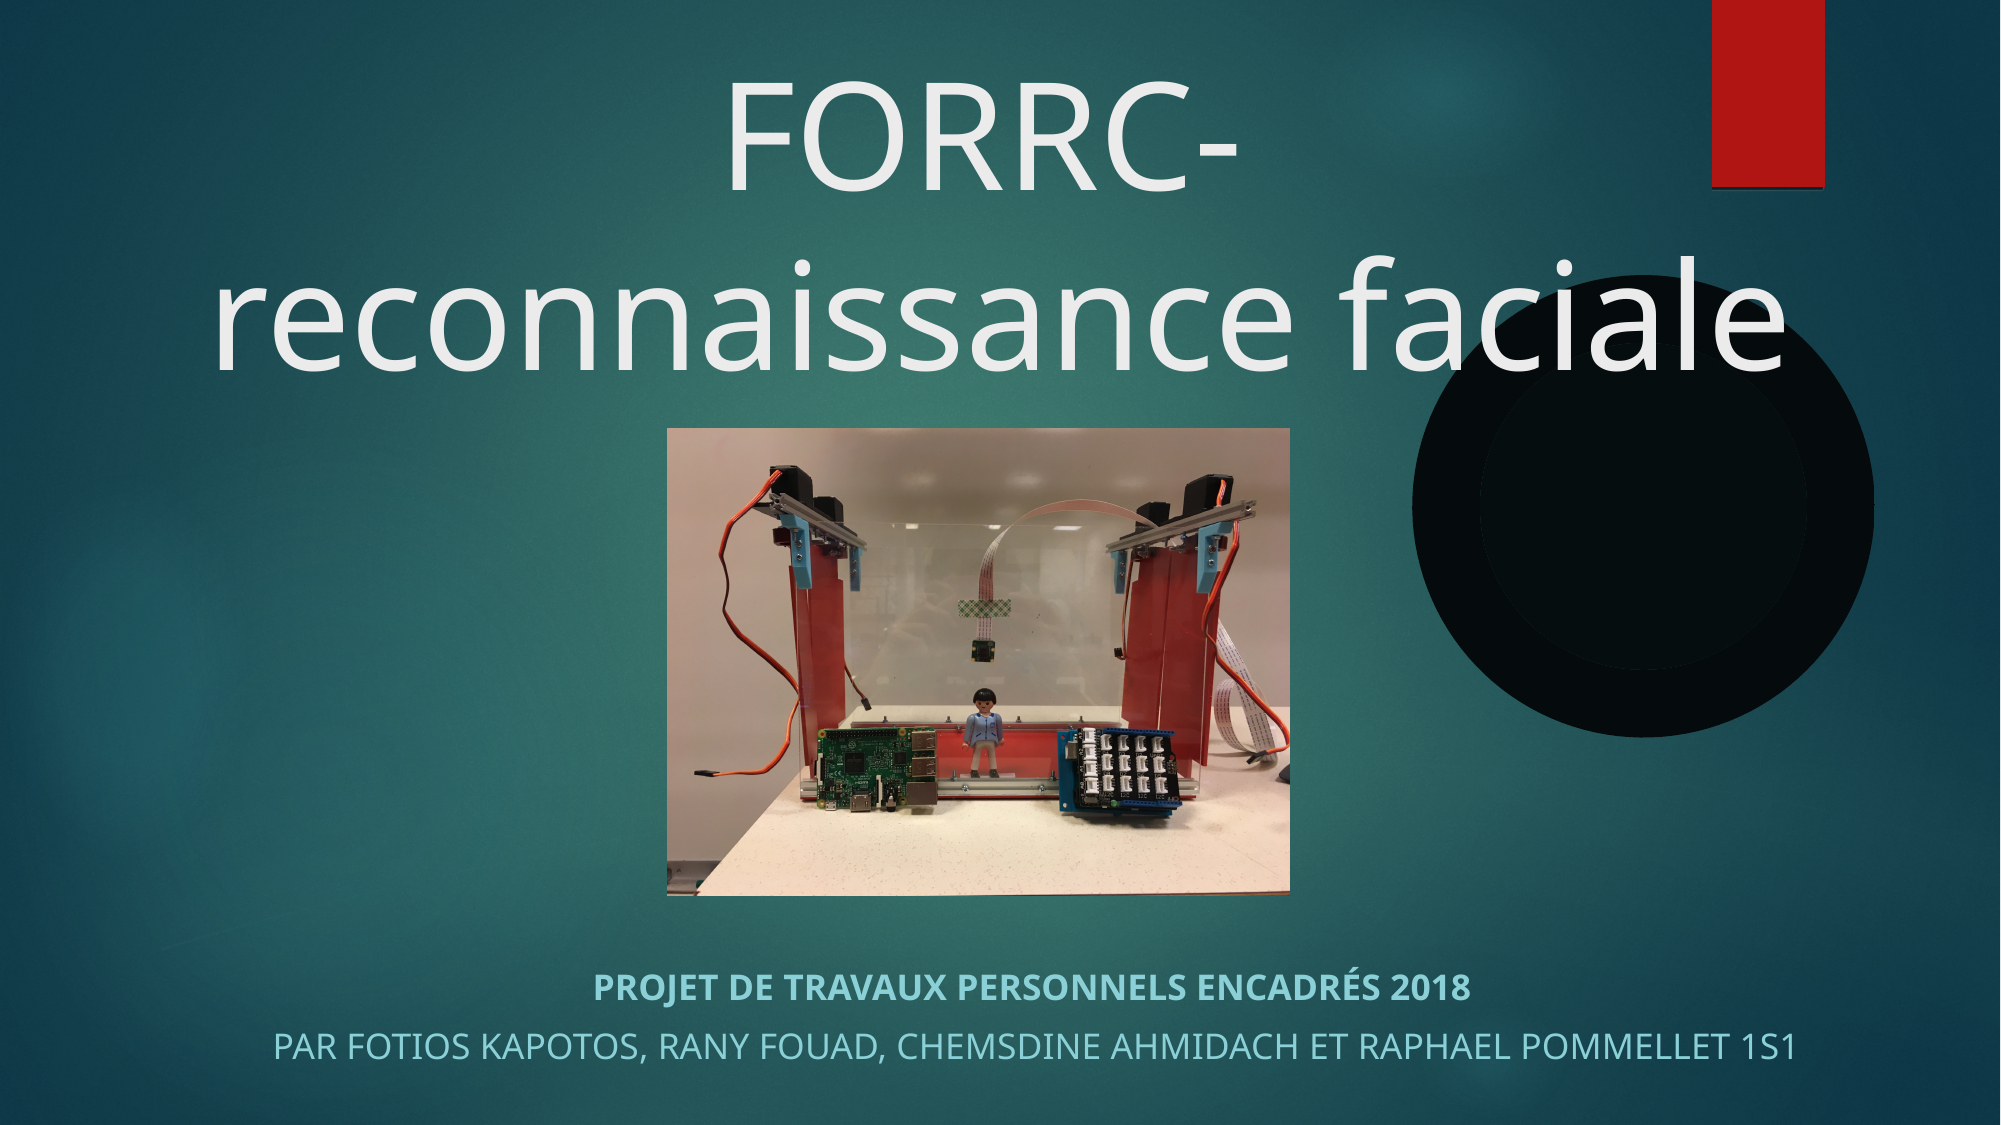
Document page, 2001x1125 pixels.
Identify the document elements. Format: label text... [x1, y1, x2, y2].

subtitle Projet de travaux personnels encadrés 2018 par fotios kapotos, rany fouad, chemsdine ahmidach et raphael pommellet 1s1 [240, 962, 1824, 1105]
title FORRC- reconnaissance faciale [71, 0, 1929, 408]
picture [667, 428, 1290, 896]
